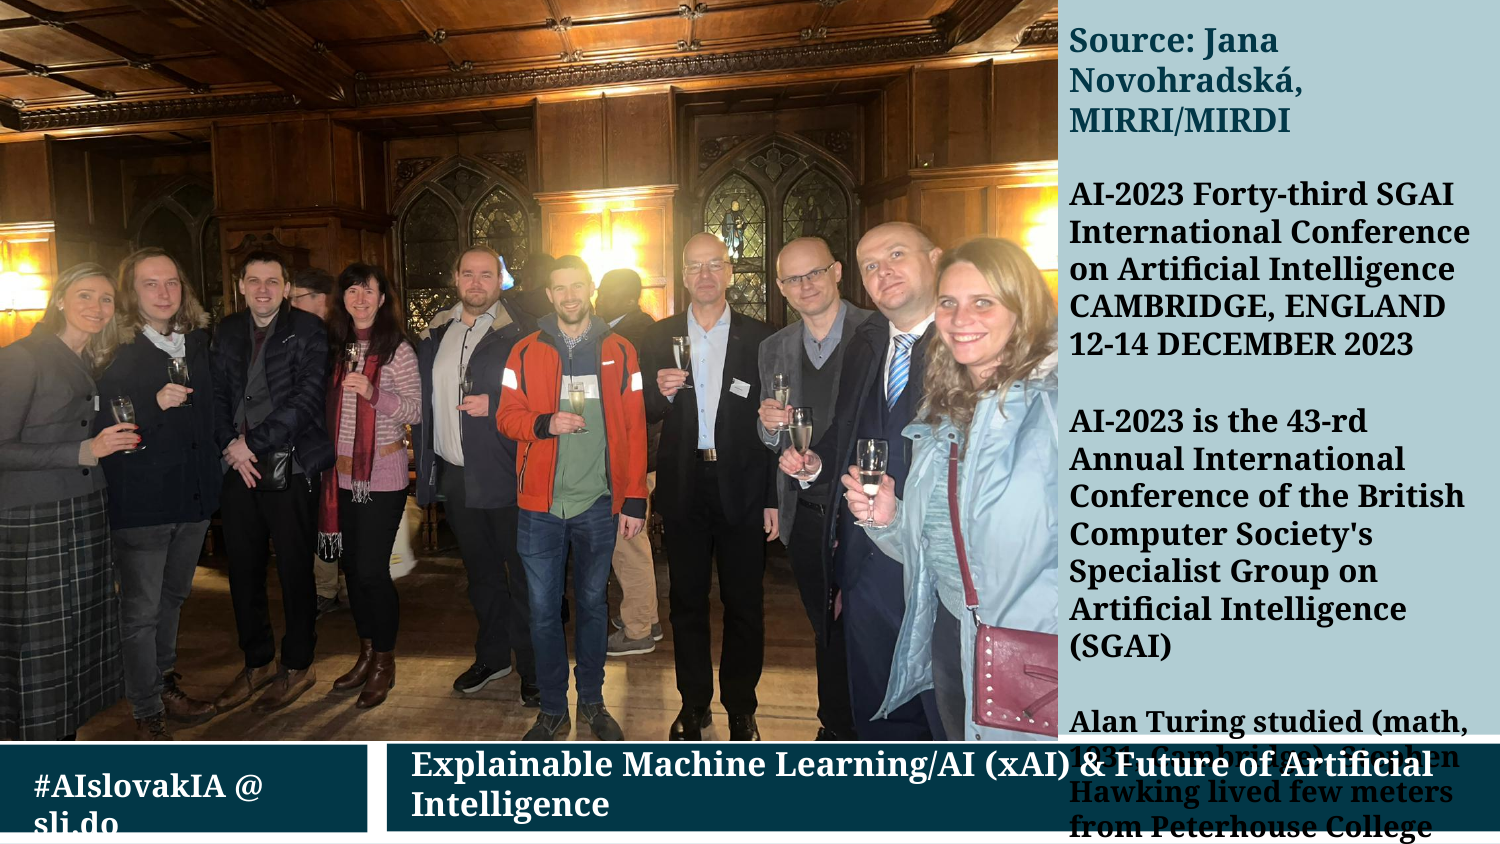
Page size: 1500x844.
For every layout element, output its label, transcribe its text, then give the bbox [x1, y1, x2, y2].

text_box #AIslovakIA @ sli.do [22, 760, 342, 815]
picture [0, 0, 1058, 741]
text_box Source: Jana Novohradská, MIRRI/MIRDI AI-2023 Forty-third SGAI International Conference on Artificial Intelligence CAMBRIDGE, ENGLAND 12-14 DECEMBER 2023 AI-2023 is the 43-rd Annual International Conference of the British Computer Society's Specialist Group on Artificial Intelligence (SGAI) Alan Turing studied (math, 1931, Cambridge), Stephen Hawking lived few meters from Peterhouse College [1058, 13, 1483, 720]
text_box Explainable Machine Learning/AI (xAI) & Future of Artificial Intelligence [400, 740, 1500, 826]
